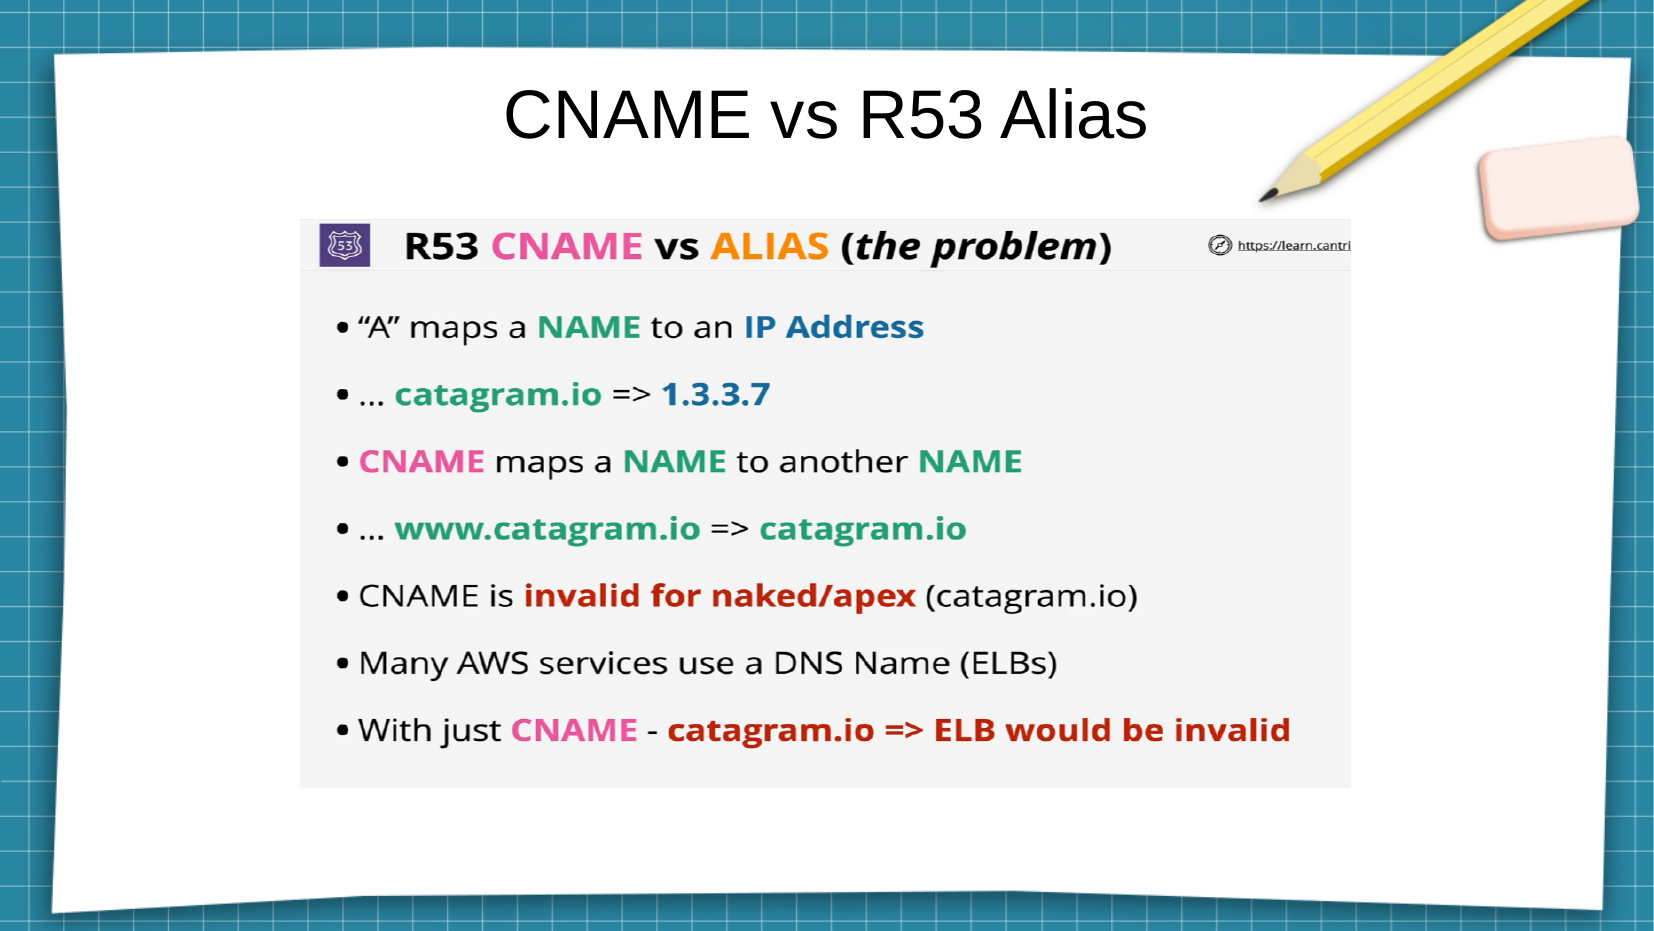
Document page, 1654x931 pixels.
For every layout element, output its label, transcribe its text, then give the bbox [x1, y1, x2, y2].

picture [0, 0, 1654, 931]
title CNAME vs R53 Alias [82, 37, 1571, 193]
